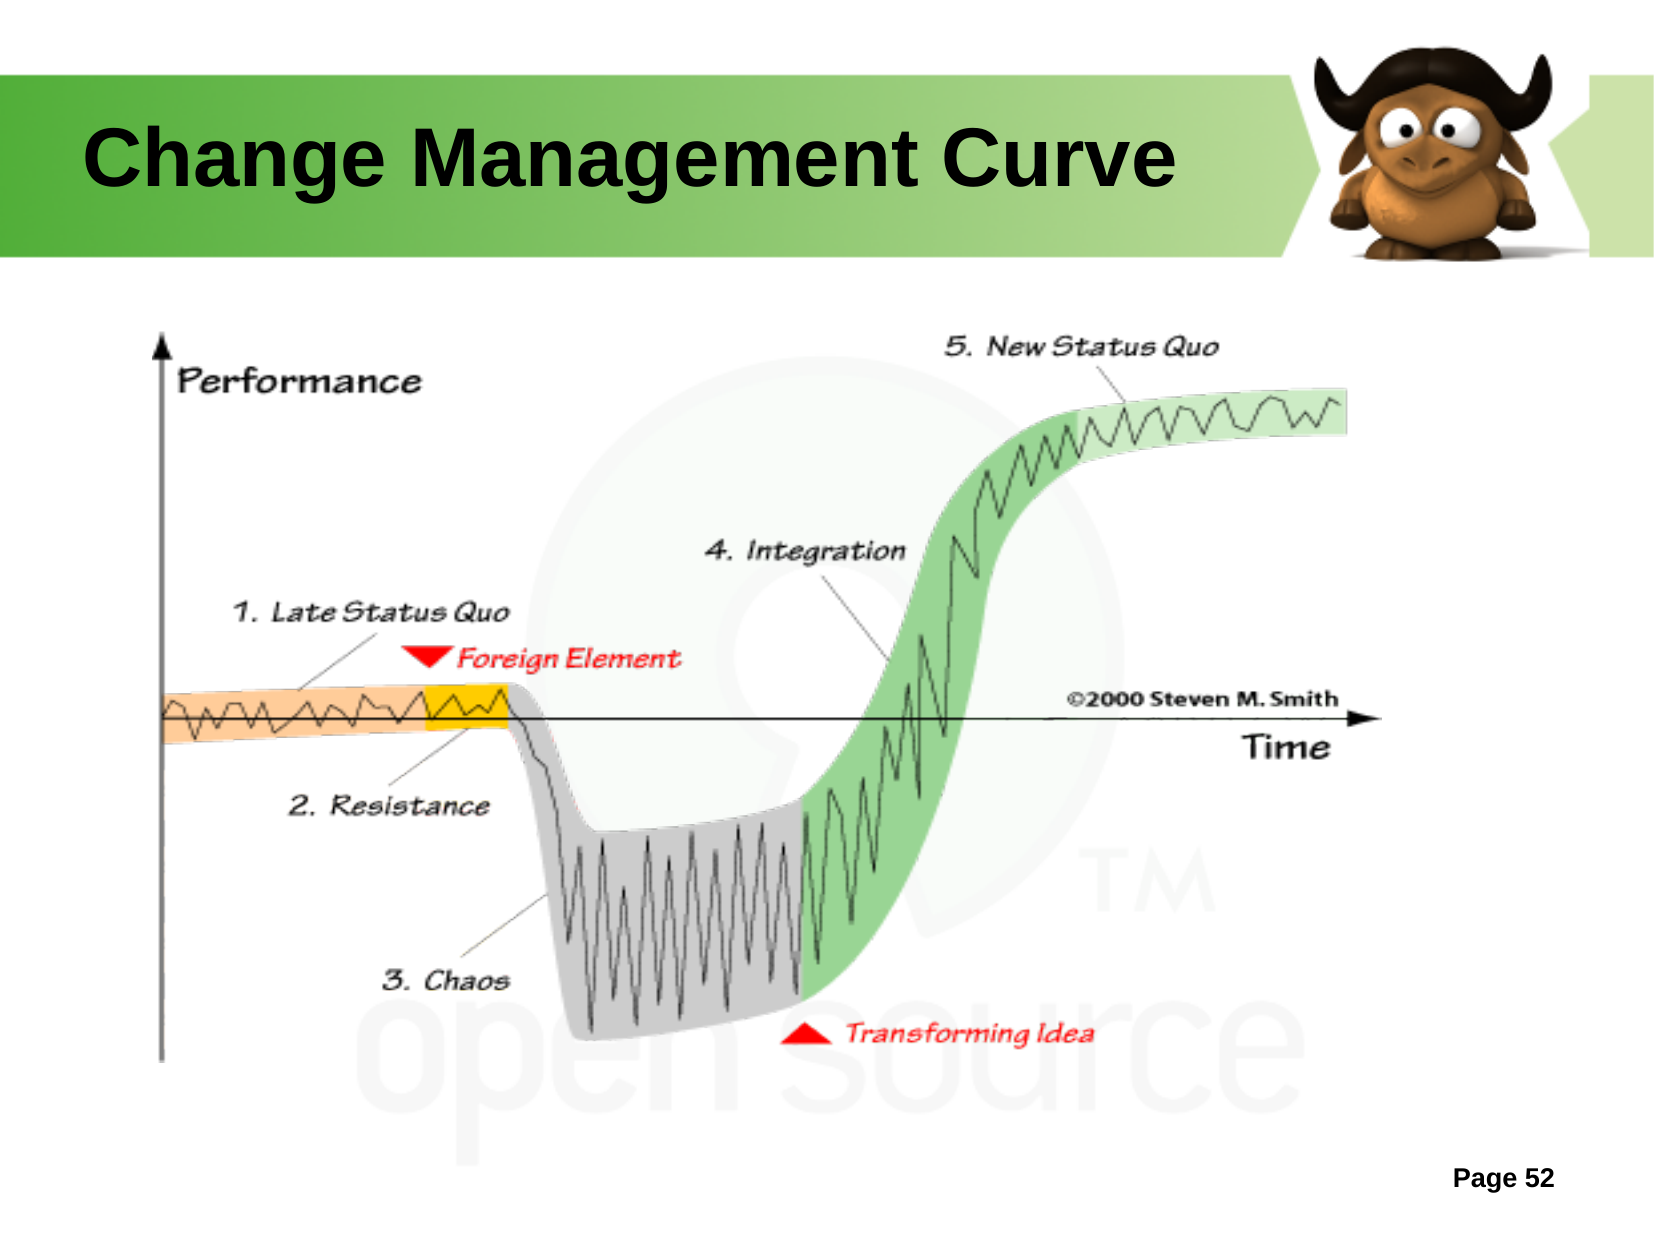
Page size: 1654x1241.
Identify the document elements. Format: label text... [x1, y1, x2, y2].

picture [0, 0, 1654, 1241]
title Change Management Curve [82, 49, 1571, 257]
